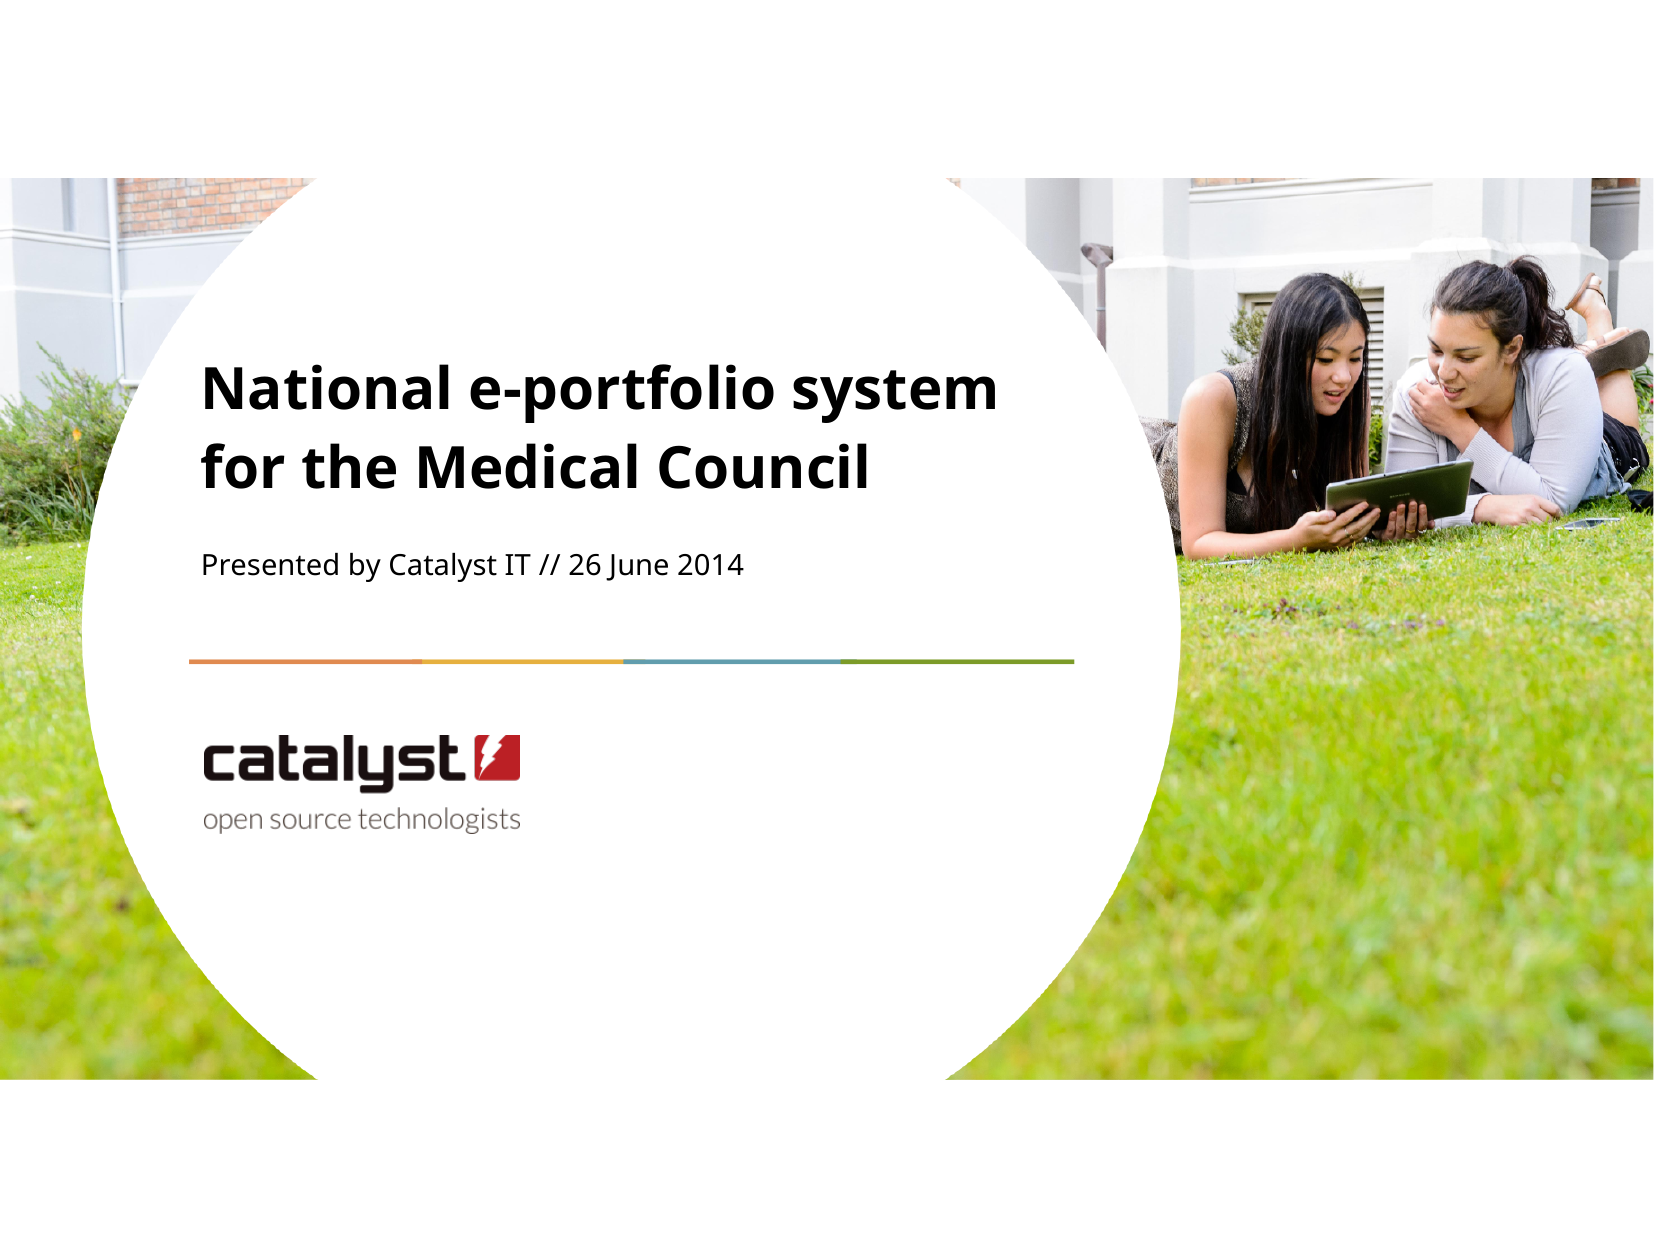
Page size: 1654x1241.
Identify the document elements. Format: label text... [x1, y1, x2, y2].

text_box Presented by Catalyst IT // 26 June 2014 [200, 544, 1441, 739]
picture [0, 79, 1654, 1178]
title National e-portfolio system for the Medical Council [200, 348, 1075, 506]
